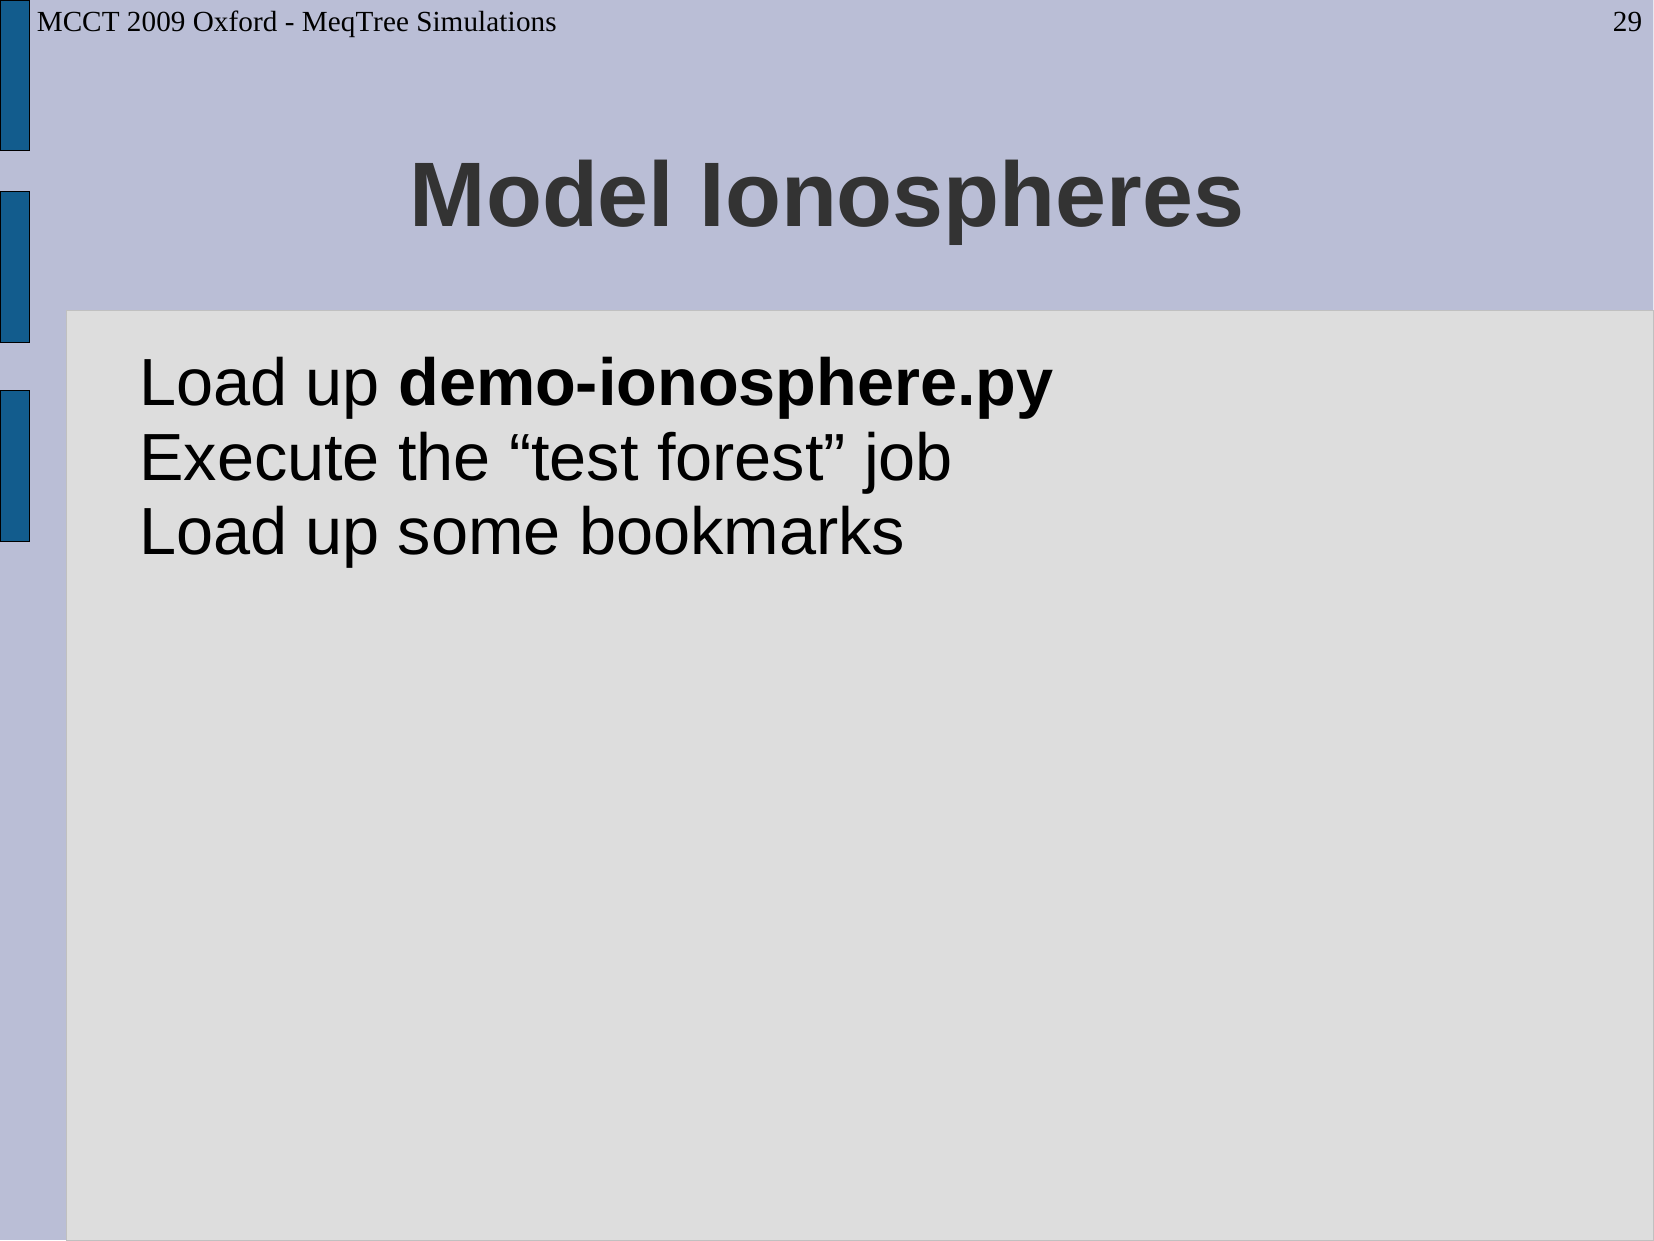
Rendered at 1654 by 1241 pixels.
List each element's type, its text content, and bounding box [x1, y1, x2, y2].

title Model Ionospheres [121, 91, 1534, 299]
list Load up demo-ionosphere.py Execute the “test forest” job Load up some bookmarks [121, 344, 1534, 1127]
